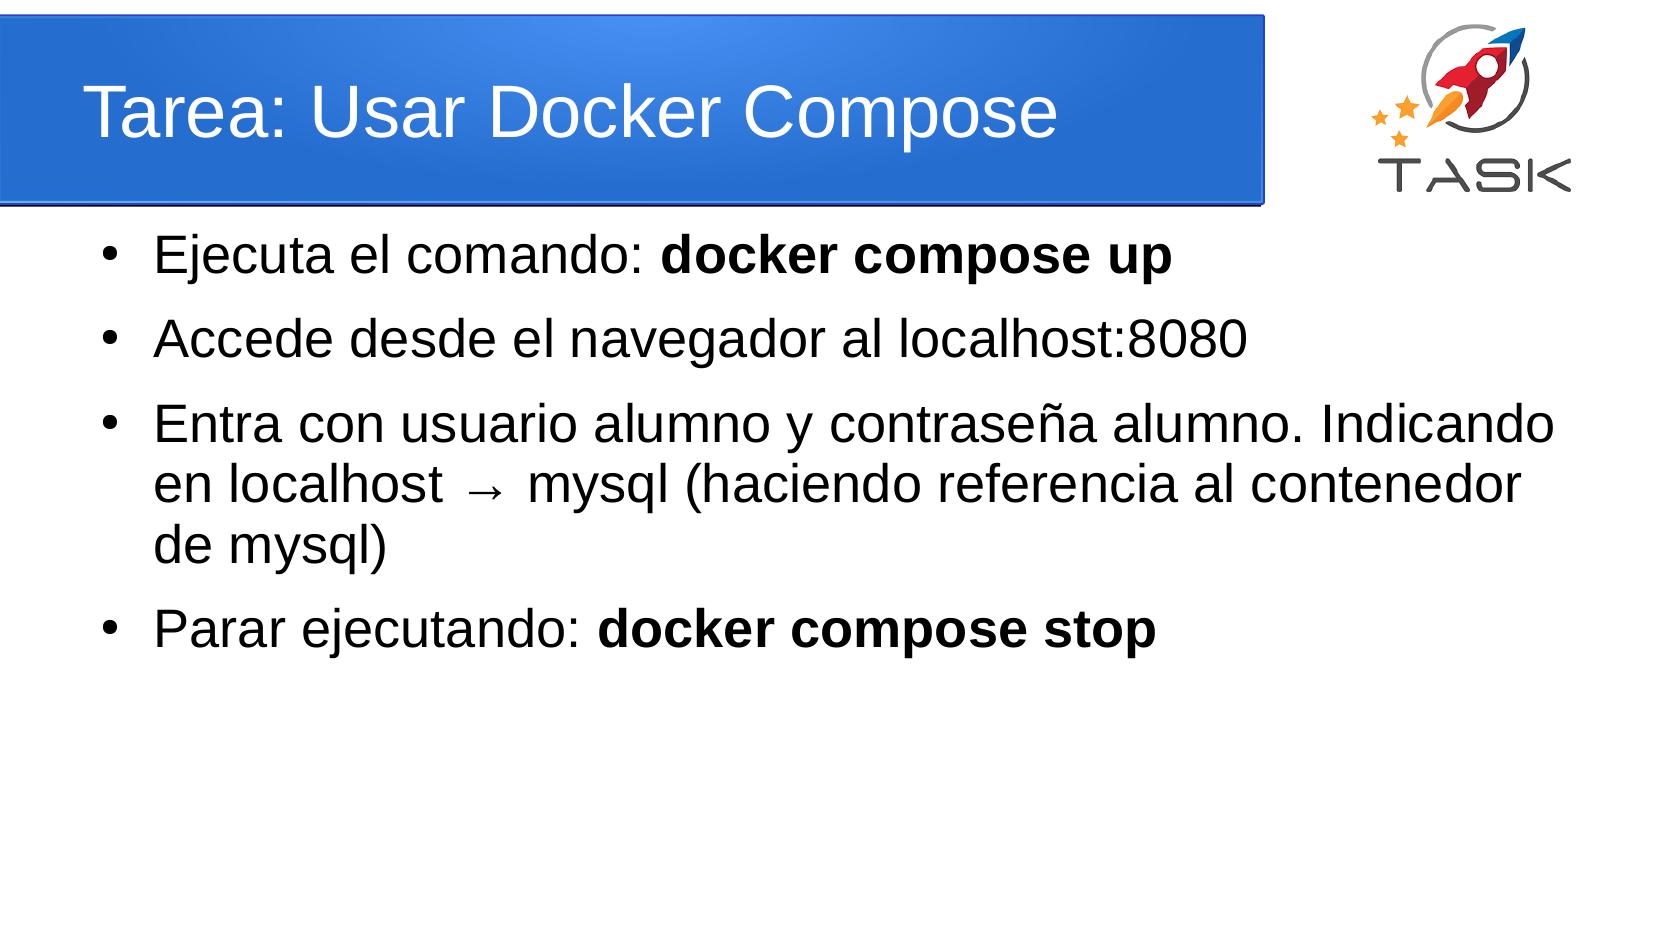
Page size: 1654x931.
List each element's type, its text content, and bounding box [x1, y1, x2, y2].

title Tarea: Usar Docker Compose [82, 35, 1235, 189]
picture [1358, 11, 1583, 205]
list Ejecuta el comando: docker compose up Accede desde el navegador al localhost:8080 Entra con usuario alumno y contraseña alumno. Indicando en localhost → mysql (haciendo referencia al contenedor de mysql) Parar ejecutando: docker compose stop [82, 224, 1571, 764]
